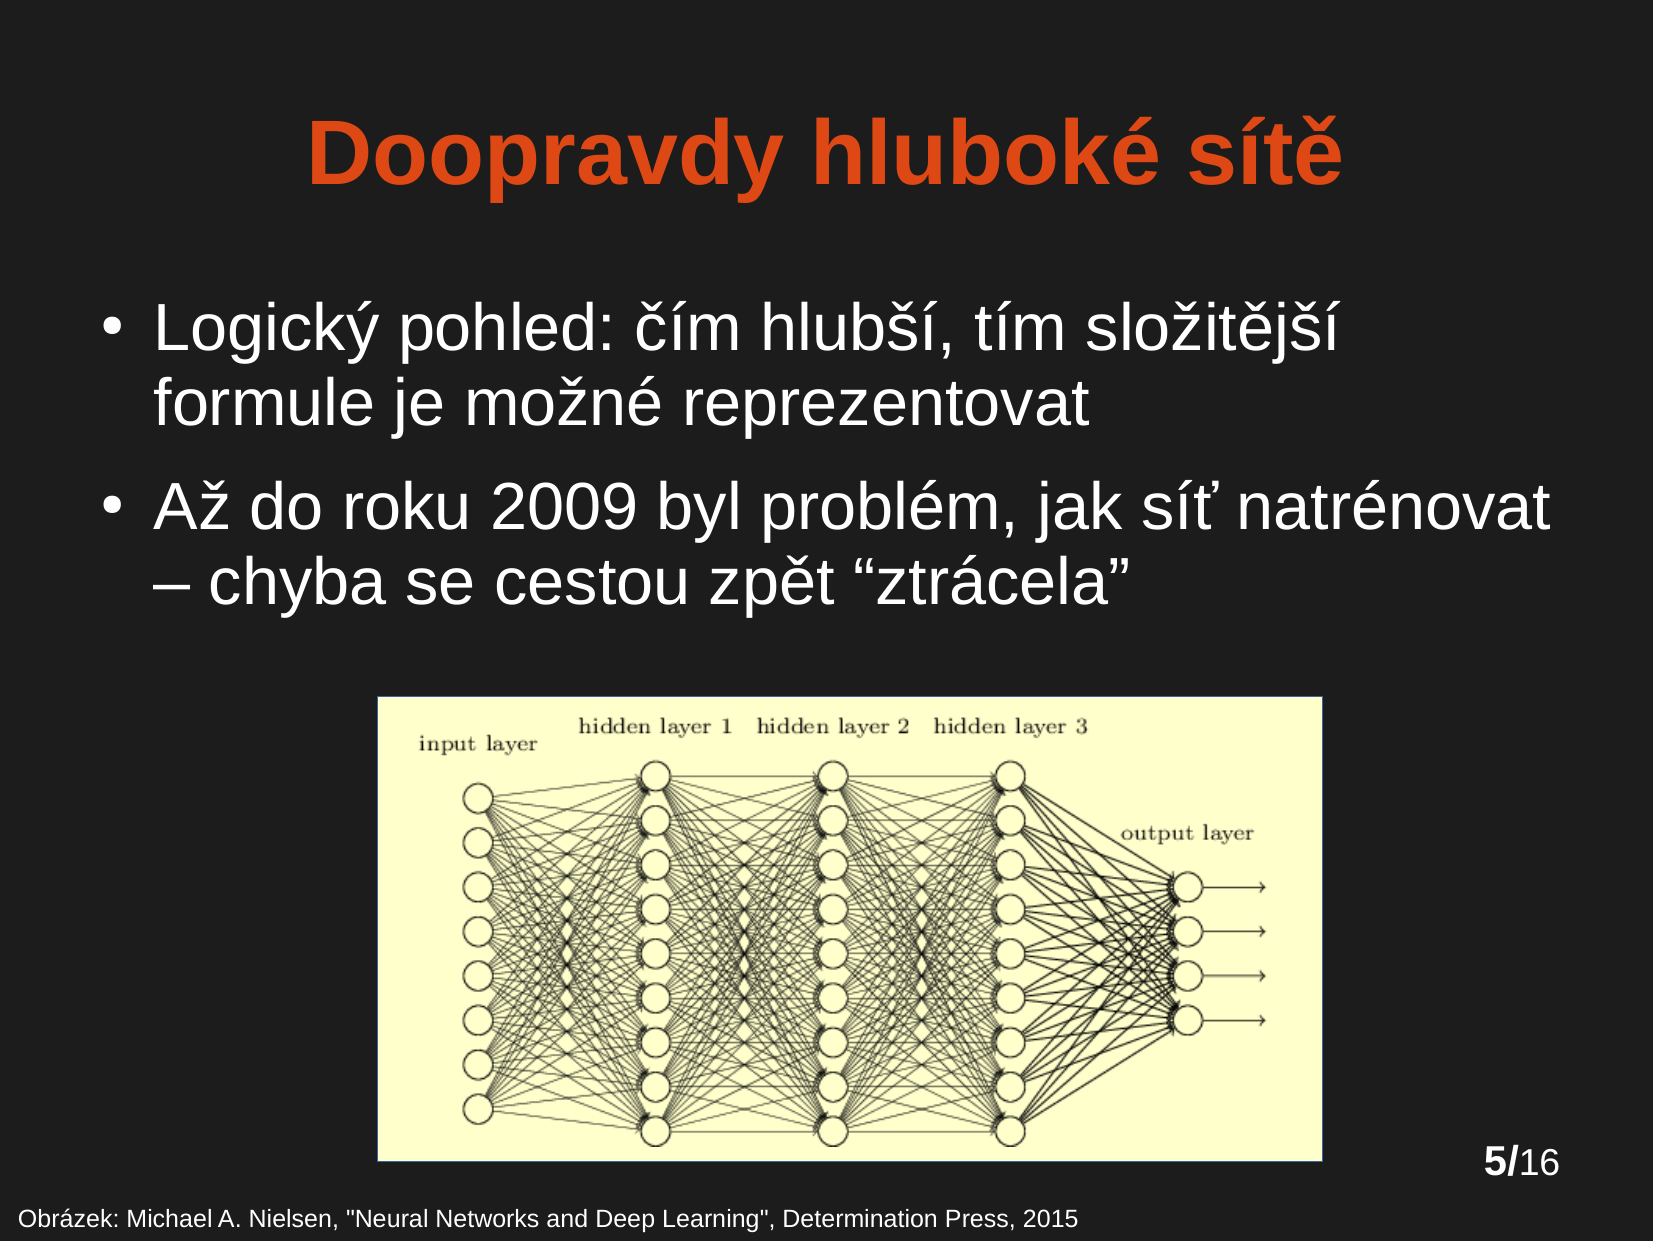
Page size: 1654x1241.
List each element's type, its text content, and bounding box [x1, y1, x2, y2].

text_box Obrázek: Michael A. Nielsen, "Neural Networks and Deep Learning", Determination Press, 2015 [3, 1197, 1441, 1241]
list Logický pohled: čím hlubší, tím složitější formule je možné reprezentovat Až do roku 2009 byl problém, jak síť natrénovat – chyba se cestou zpět “ztrácela” [82, 290, 1571, 1010]
title Doopravdy hluboké sítě [82, 49, 1571, 257]
picture [411, 710, 1287, 1147]
text_box [377, 696, 1323, 1162]
